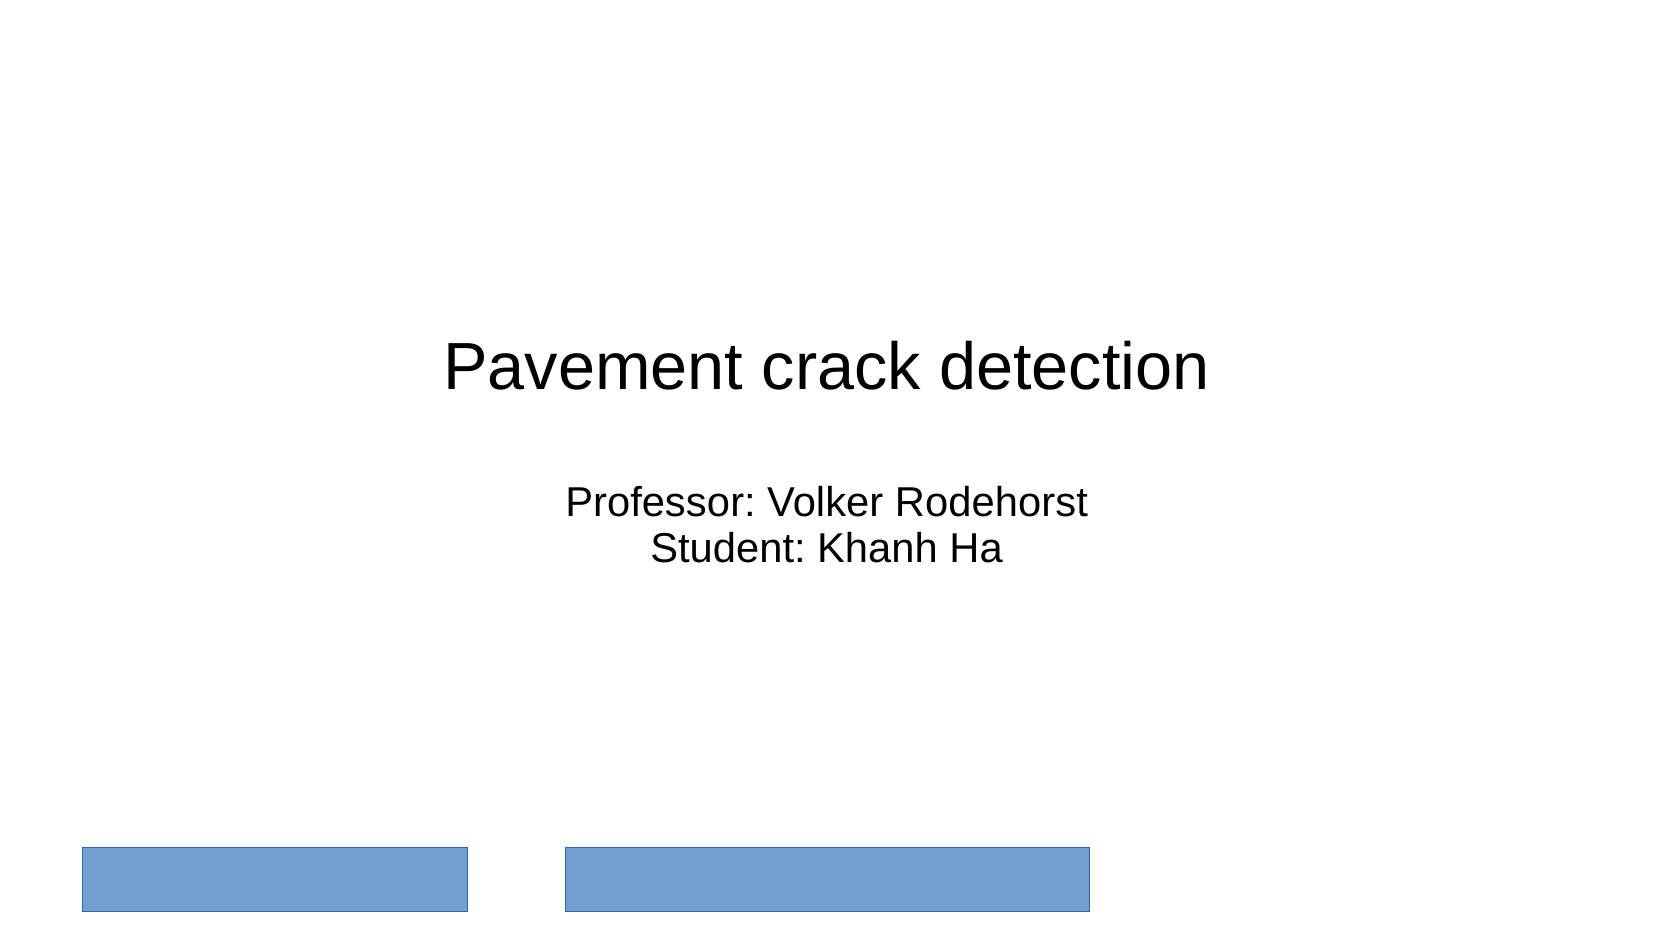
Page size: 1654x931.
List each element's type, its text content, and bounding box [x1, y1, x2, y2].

subtitle Pavement crack detection Professor: Volker Rodehorst Student: Khanh Ha [82, 217, 1571, 758]
